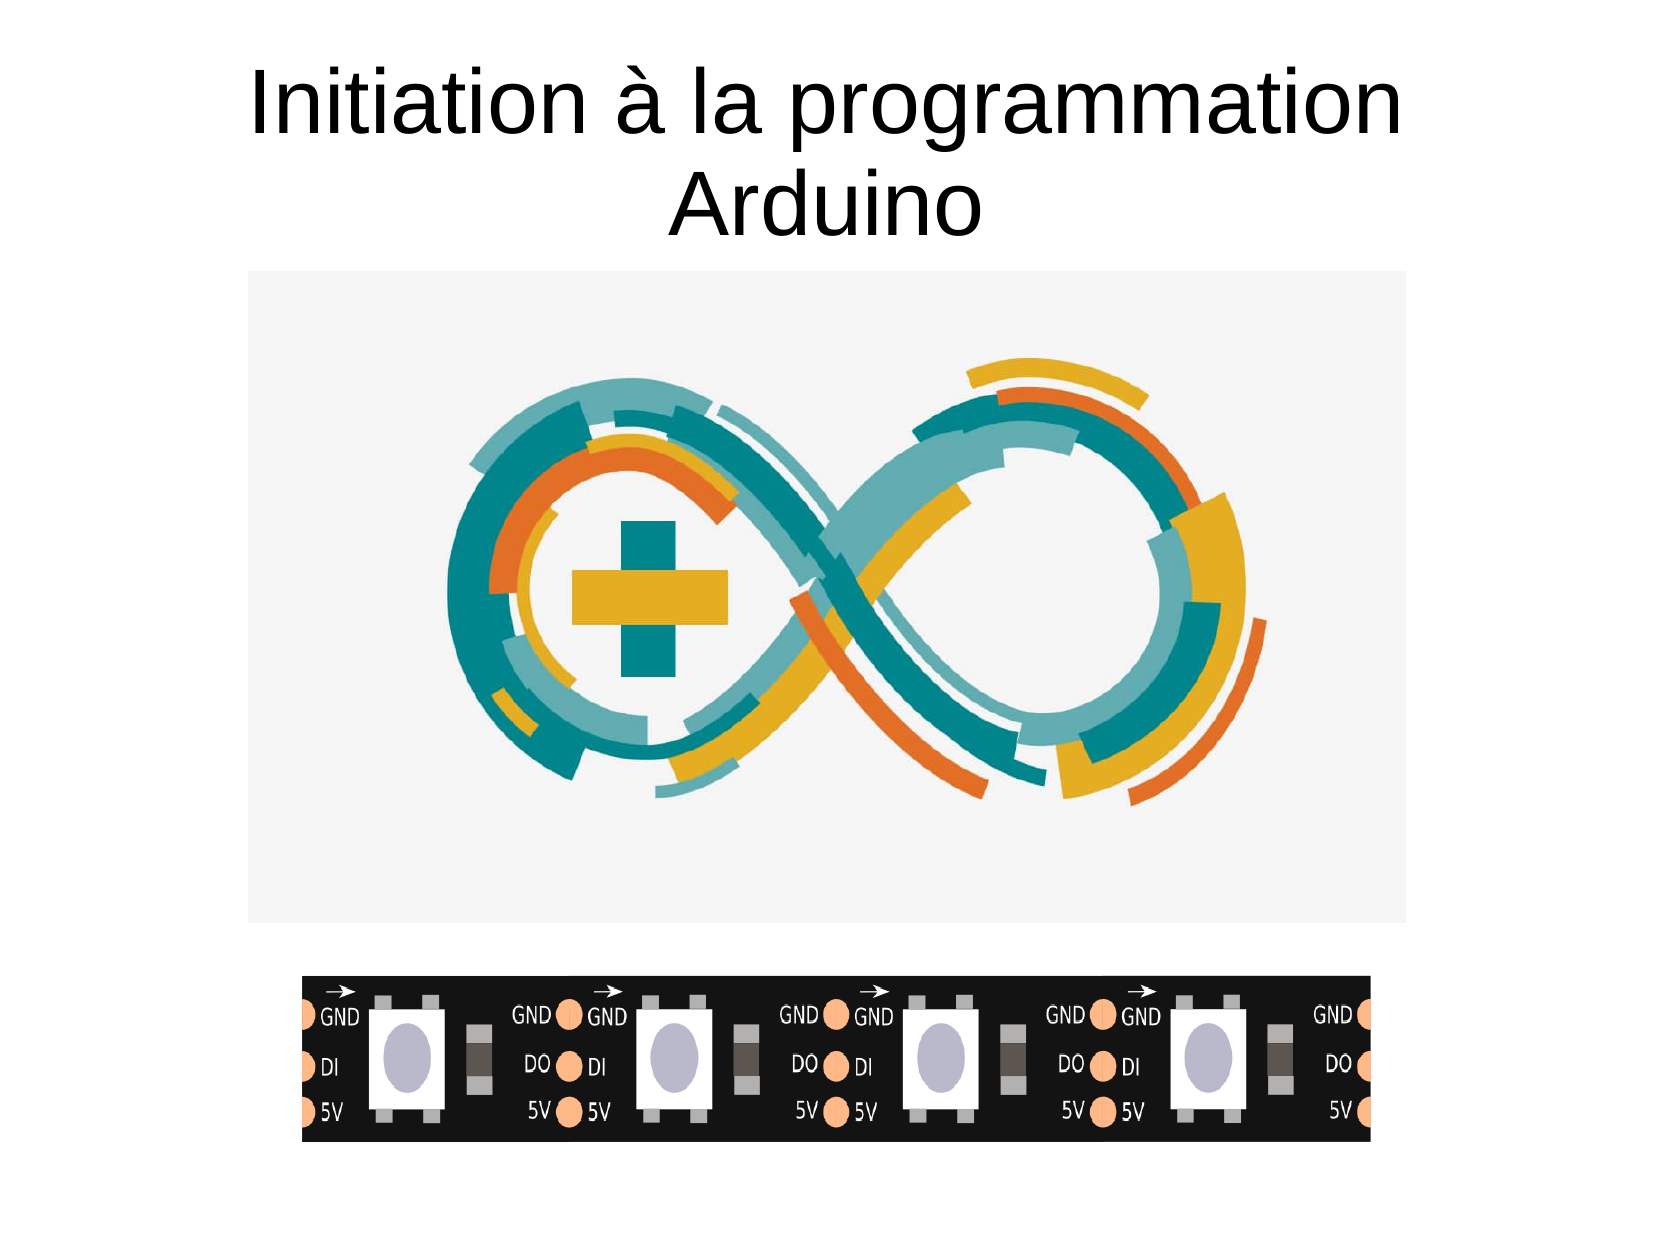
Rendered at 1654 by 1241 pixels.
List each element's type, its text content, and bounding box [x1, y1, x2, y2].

title Initiation à la programmation Arduino [82, 49, 1571, 257]
picture [283, 956, 1384, 1170]
picture [248, 271, 1406, 923]
